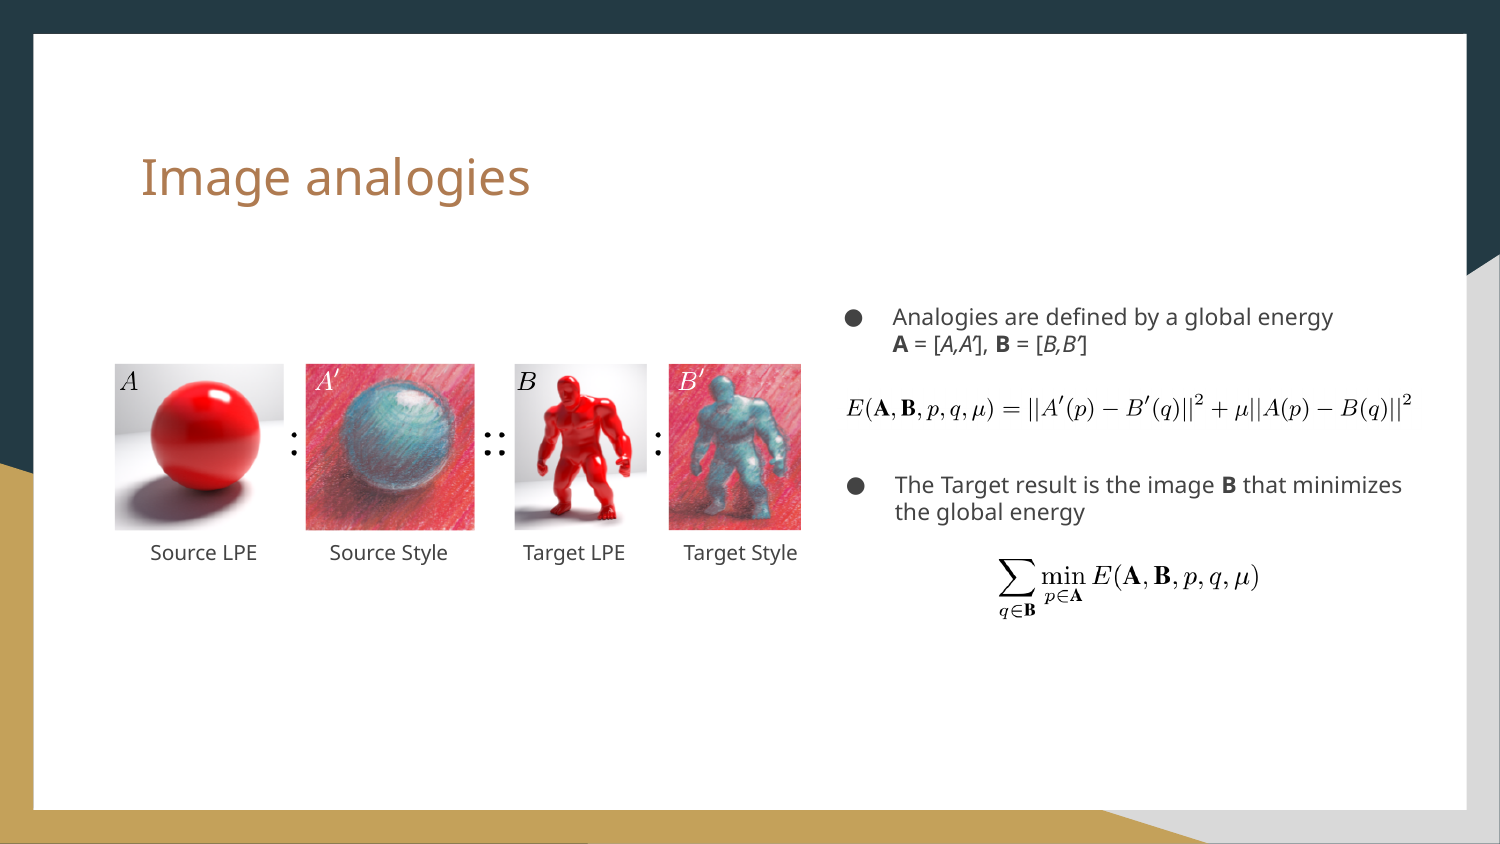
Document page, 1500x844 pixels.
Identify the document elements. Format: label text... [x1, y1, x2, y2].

picture [837, 388, 1422, 430]
title Source Style [305, 524, 473, 585]
title Target LPE [490, 524, 657, 585]
title Target Style [657, 524, 825, 585]
picture [113, 360, 805, 534]
picture [982, 547, 1278, 633]
title Image analogies [126, 130, 1358, 288]
title The Target result is the image B that minimizes the global energy [804, 455, 1425, 532]
title Source LPE [120, 524, 288, 585]
title Analogies are defined by a global energy A = [A,A’], B = [B,B’] [802, 287, 1422, 364]
